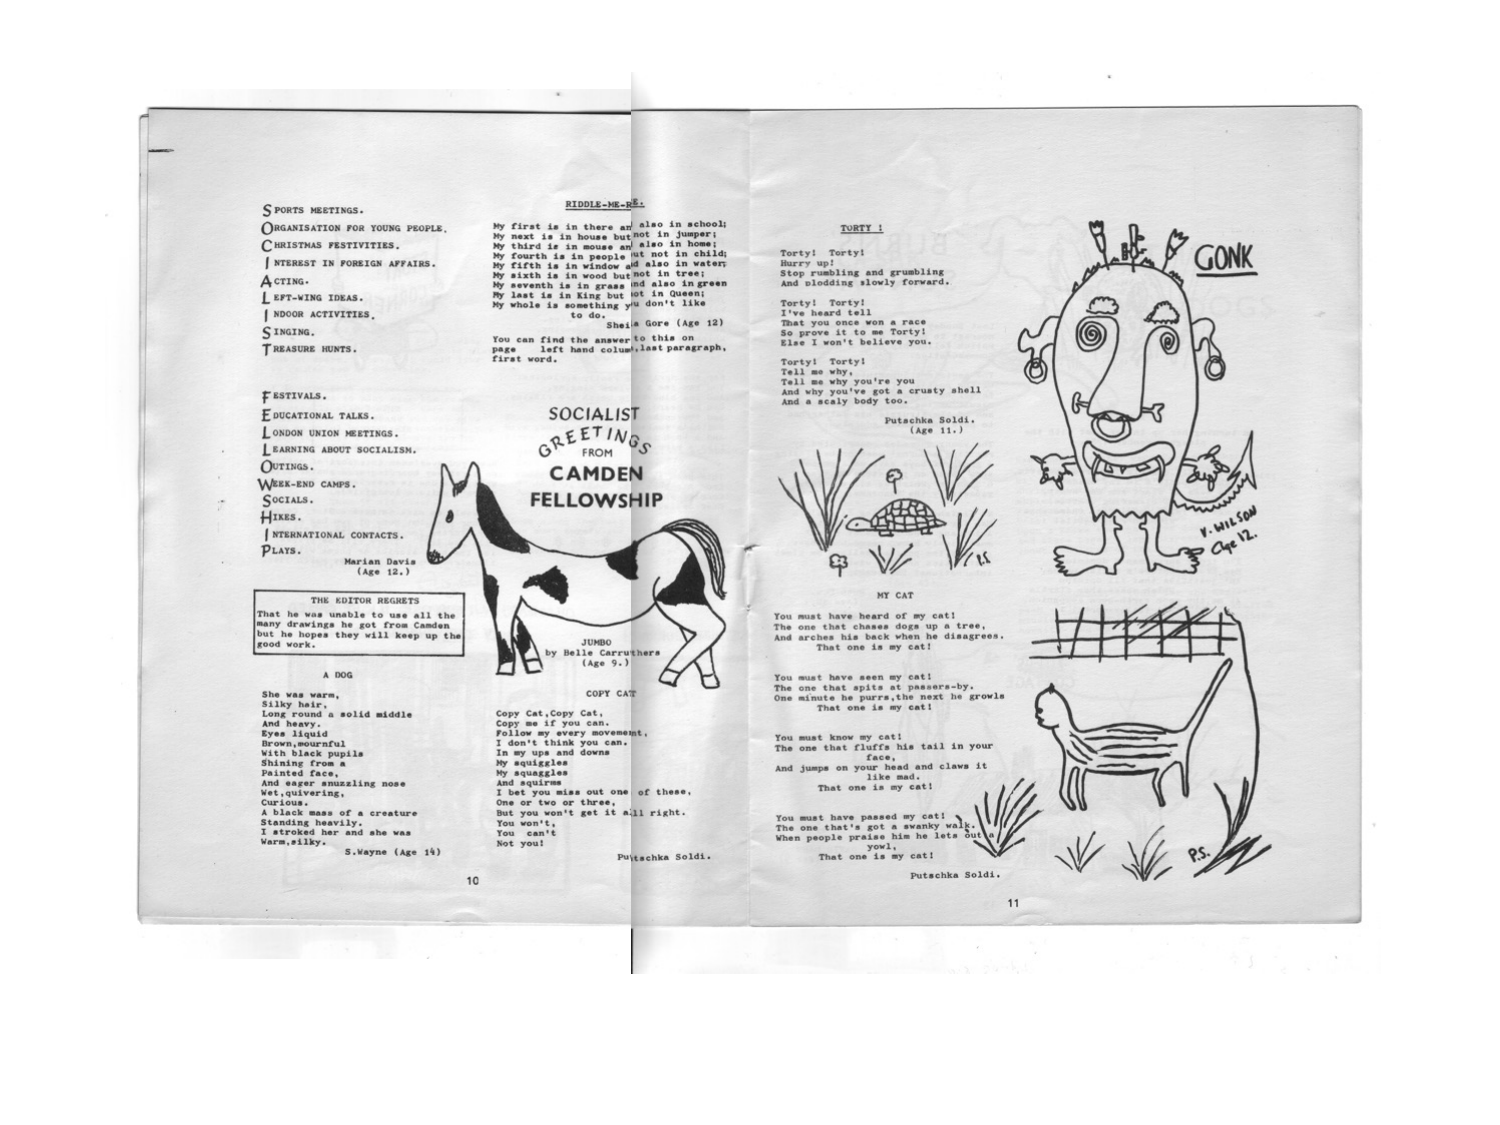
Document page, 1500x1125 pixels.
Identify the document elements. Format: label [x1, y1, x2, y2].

picture [105, 72, 1381, 974]
